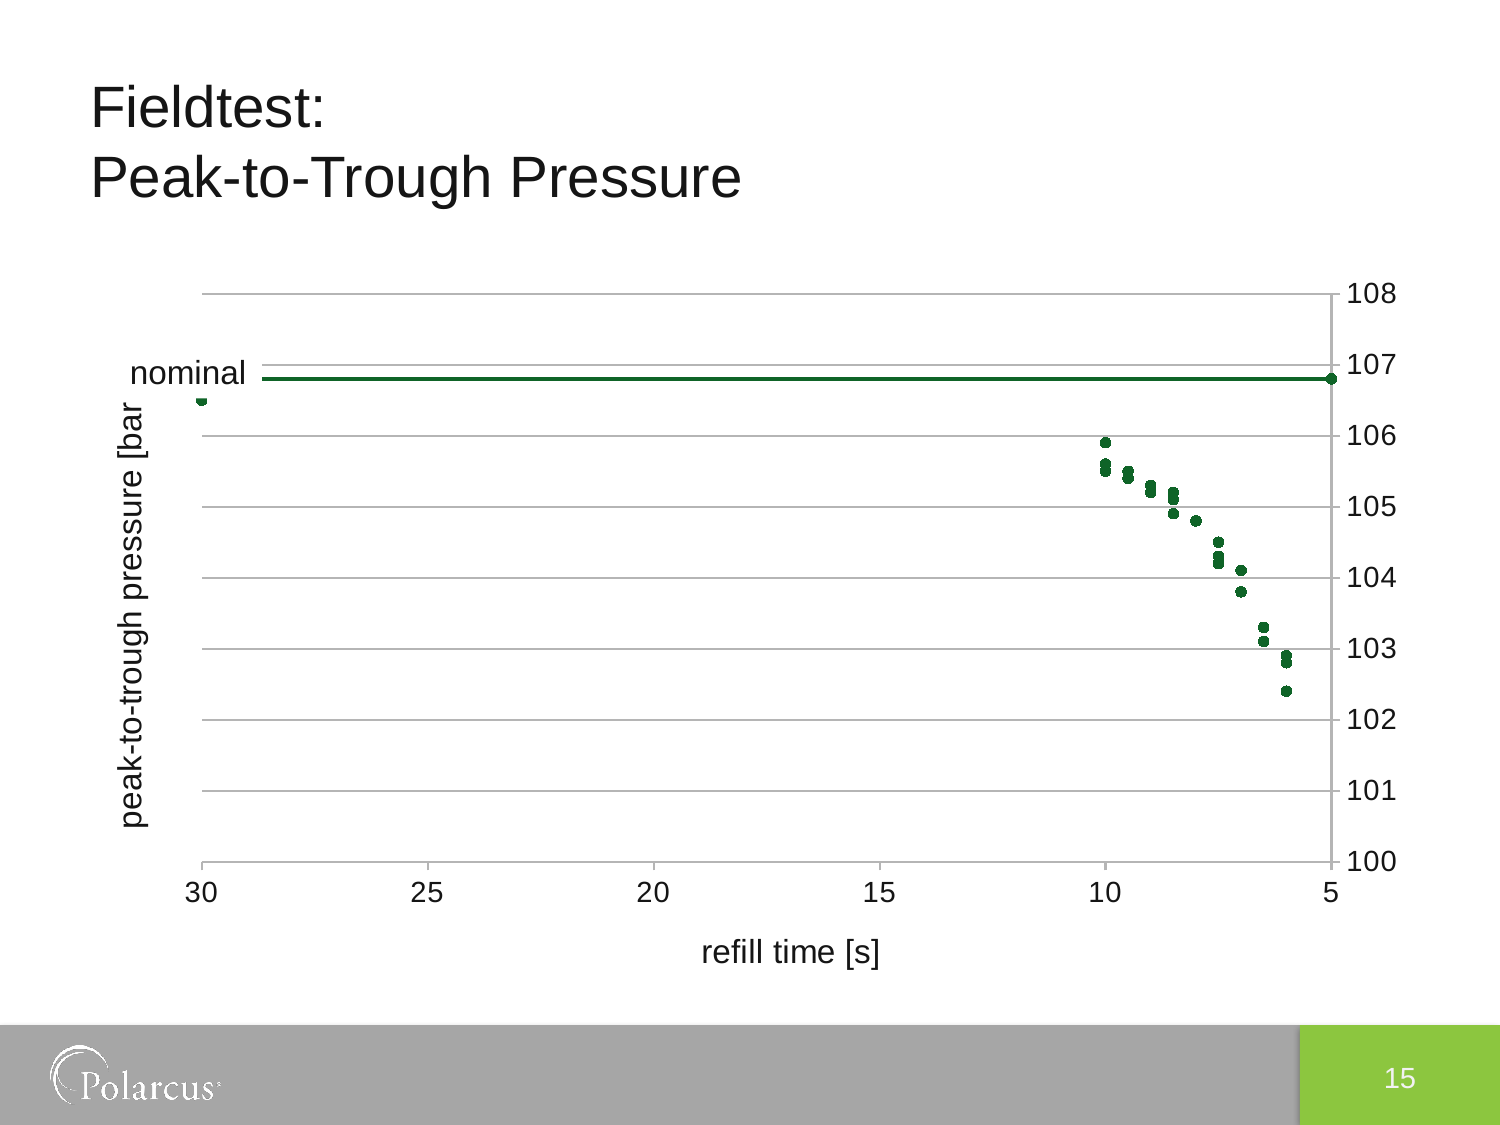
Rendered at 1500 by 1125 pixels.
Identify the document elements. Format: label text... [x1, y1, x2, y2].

chart [75, 262, 1425, 1005]
text_box nominal [115, 343, 262, 399]
picture [50, 1045, 221, 1105]
title Fieldtest: Peak-to-Trough Pressure [75, 45, 1425, 233]
